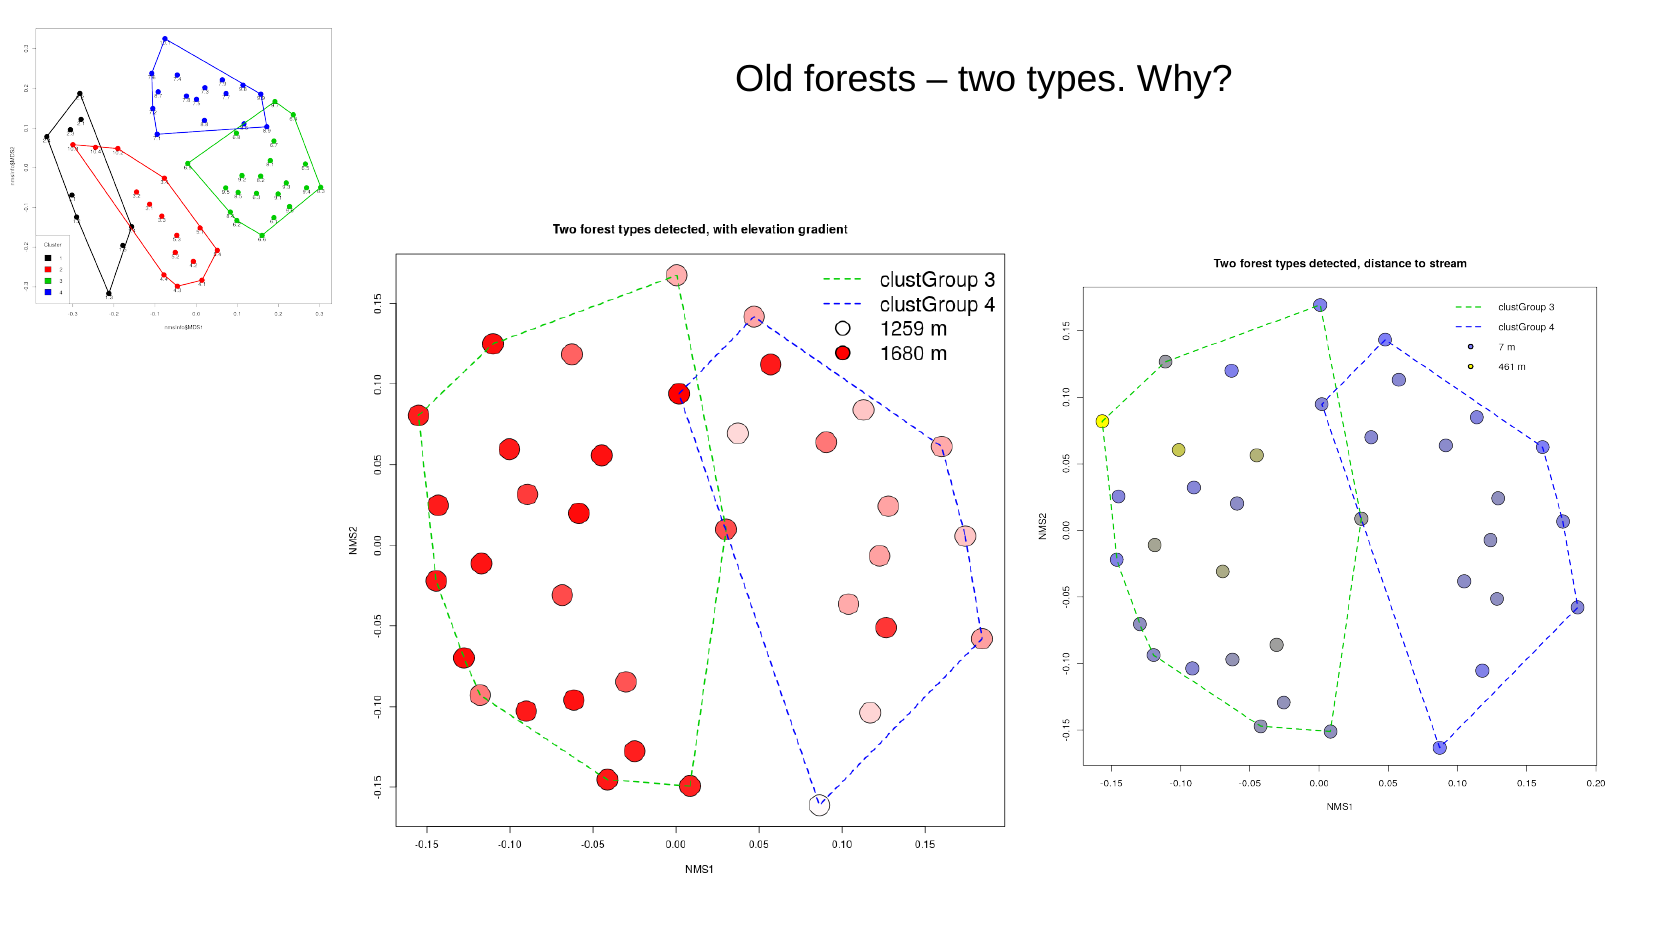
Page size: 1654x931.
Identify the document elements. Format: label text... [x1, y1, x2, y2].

picture [10, 28, 332, 330]
picture [1035, 239, 1621, 825]
text_box Old forests – two types. Why? [720, 50, 1249, 108]
picture [345, 203, 1030, 889]
